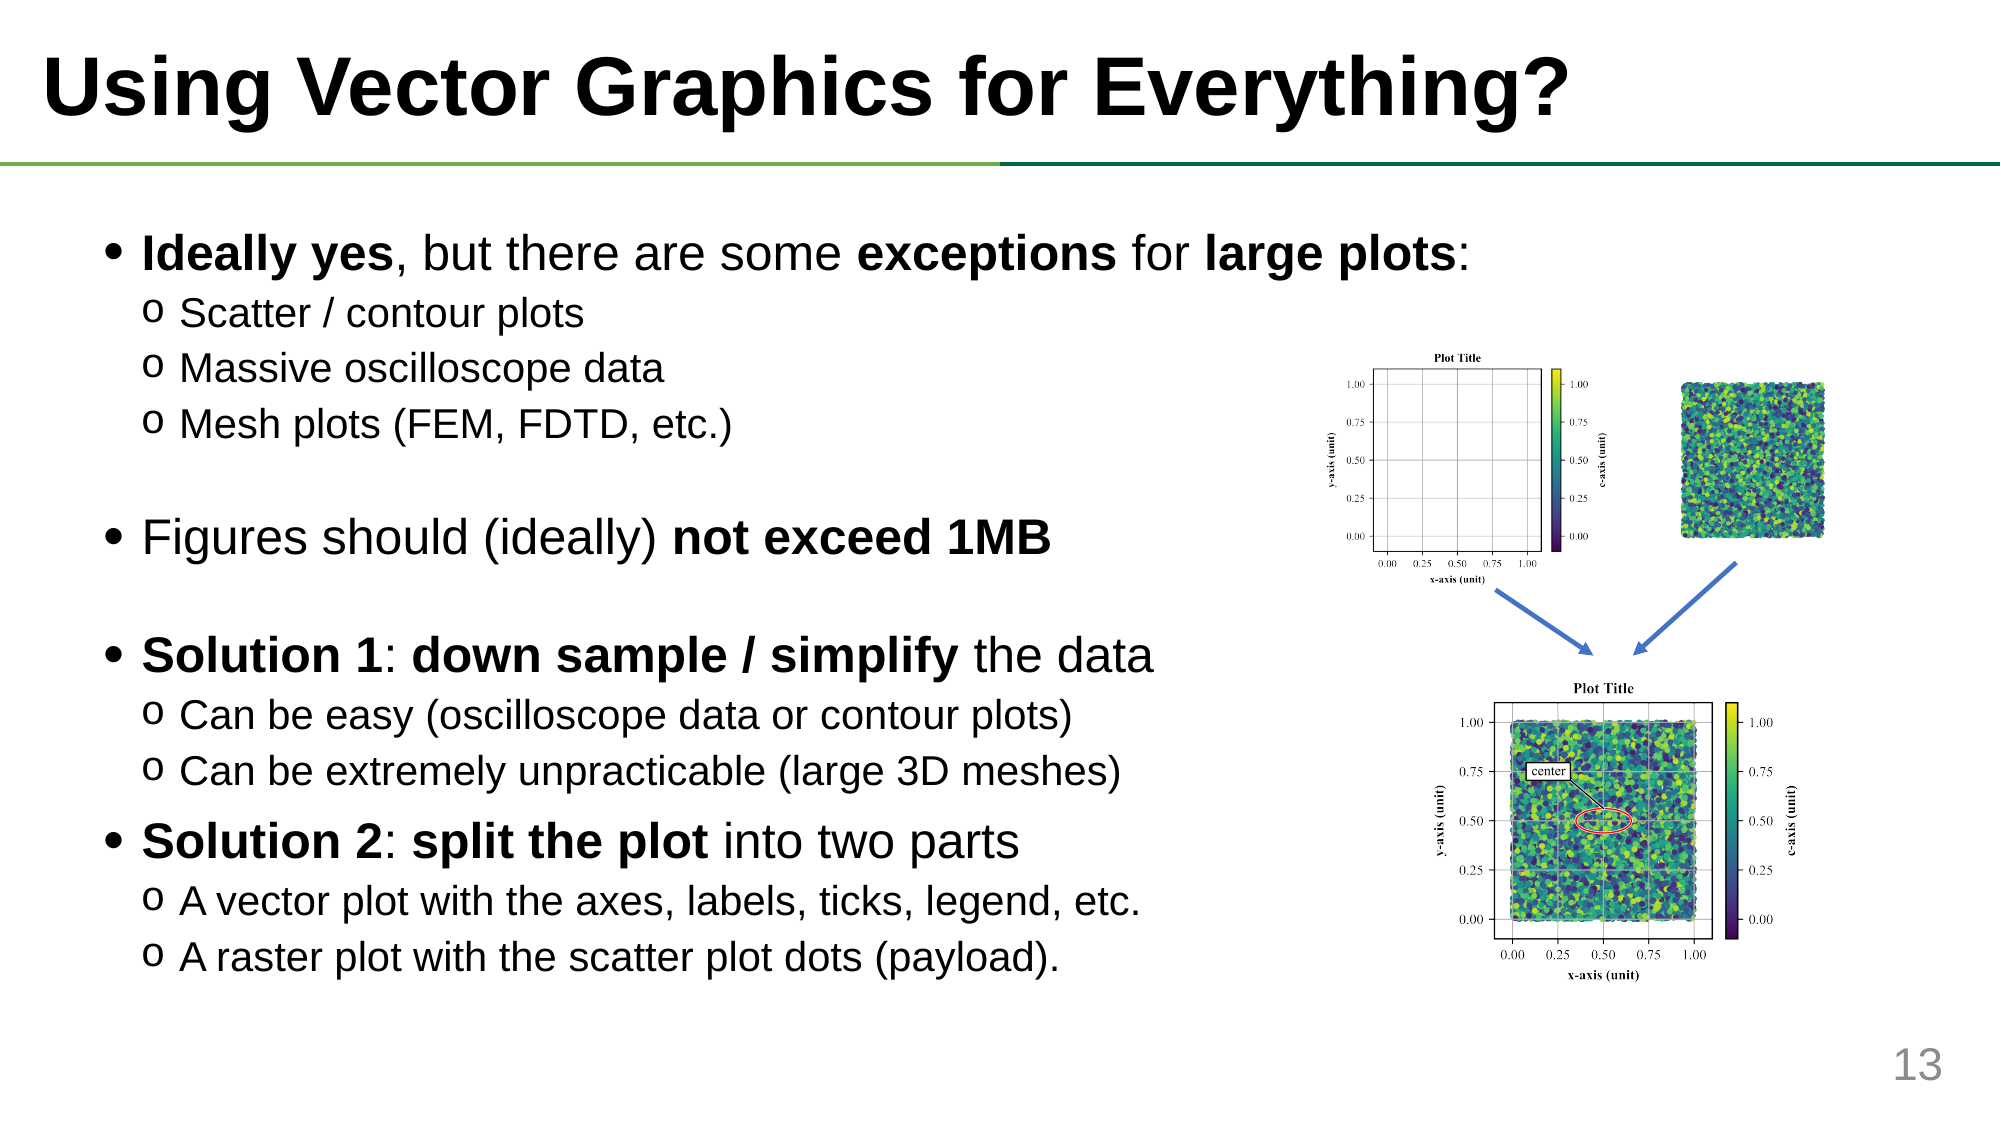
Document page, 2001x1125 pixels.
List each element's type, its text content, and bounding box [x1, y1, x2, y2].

title Using Vector Graphics for Everything? [27, 44, 1610, 133]
picture [1316, 349, 1910, 590]
list Ideally yes, but there are some exceptions for large plots: Scatter / contour plots Massive oscilloscope data Mesh plots (FEM, FDTD, etc.) Figures should (ideally) not exceed 1MB Solution 1: down sample / simplify the data Can be easy (oscilloscope data or contour plots) Can be extremely unpracticable (large 3D meshes) Solution 2: split the plot into two parts A vector plot with the axes, labels, ticks, legend, etc. A raster plot with the scatter plot dots (payload). [88, 219, 1802, 1092]
picture [1420, 677, 1808, 989]
